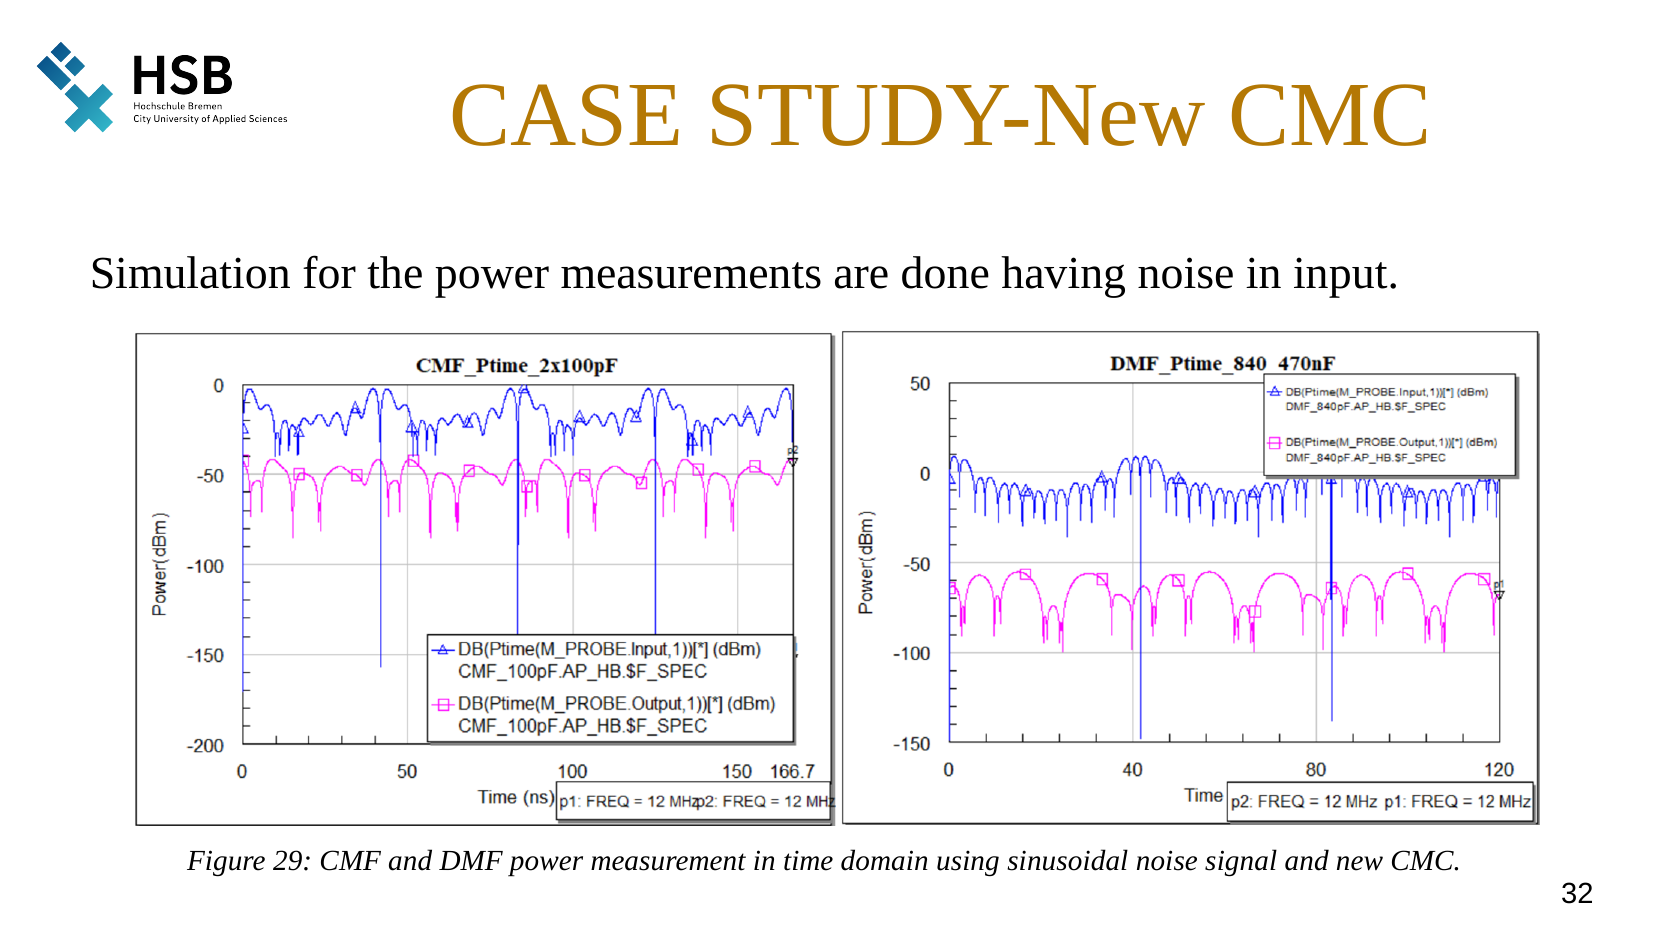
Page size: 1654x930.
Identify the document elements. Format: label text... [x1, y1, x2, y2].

picture [134, 329, 836, 826]
text_box Simulation for the power measurements are done having noise in input. [74, 240, 1415, 306]
text_box <number> [1546, 870, 1653, 926]
picture [26, 23, 297, 149]
picture [839, 328, 1540, 825]
title CASE STUDY-New CMC [82, 37, 1571, 193]
text_box Figure 29: CMF and DMF power measurement in time domain using sinusoidal noise signal and new CMC. [172, 837, 1478, 885]
